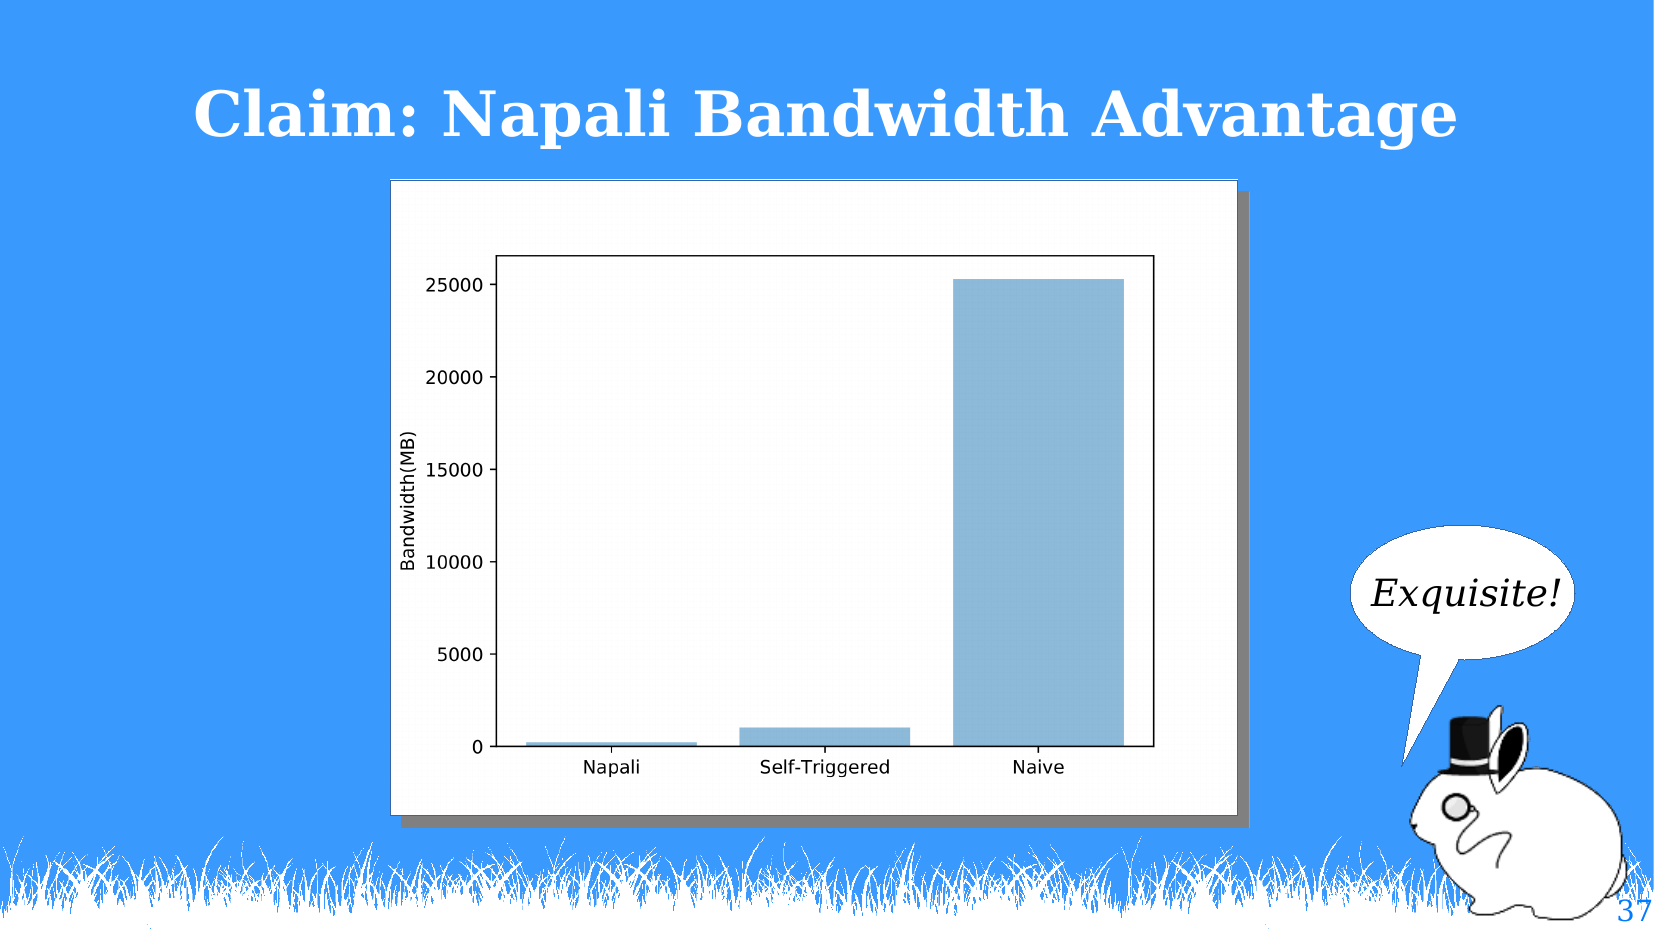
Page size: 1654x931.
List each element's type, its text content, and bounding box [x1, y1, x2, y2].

text_box [1360, 525, 1565, 564]
title Claim: Napali Bandwidth Advantage [82, 37, 1571, 193]
text_box [1362, 623, 1563, 693]
text_box Exquisite! [1356, 564, 1579, 623]
picture [0, 0, 1654, 931]
text_box [1350, 570, 1356, 615]
